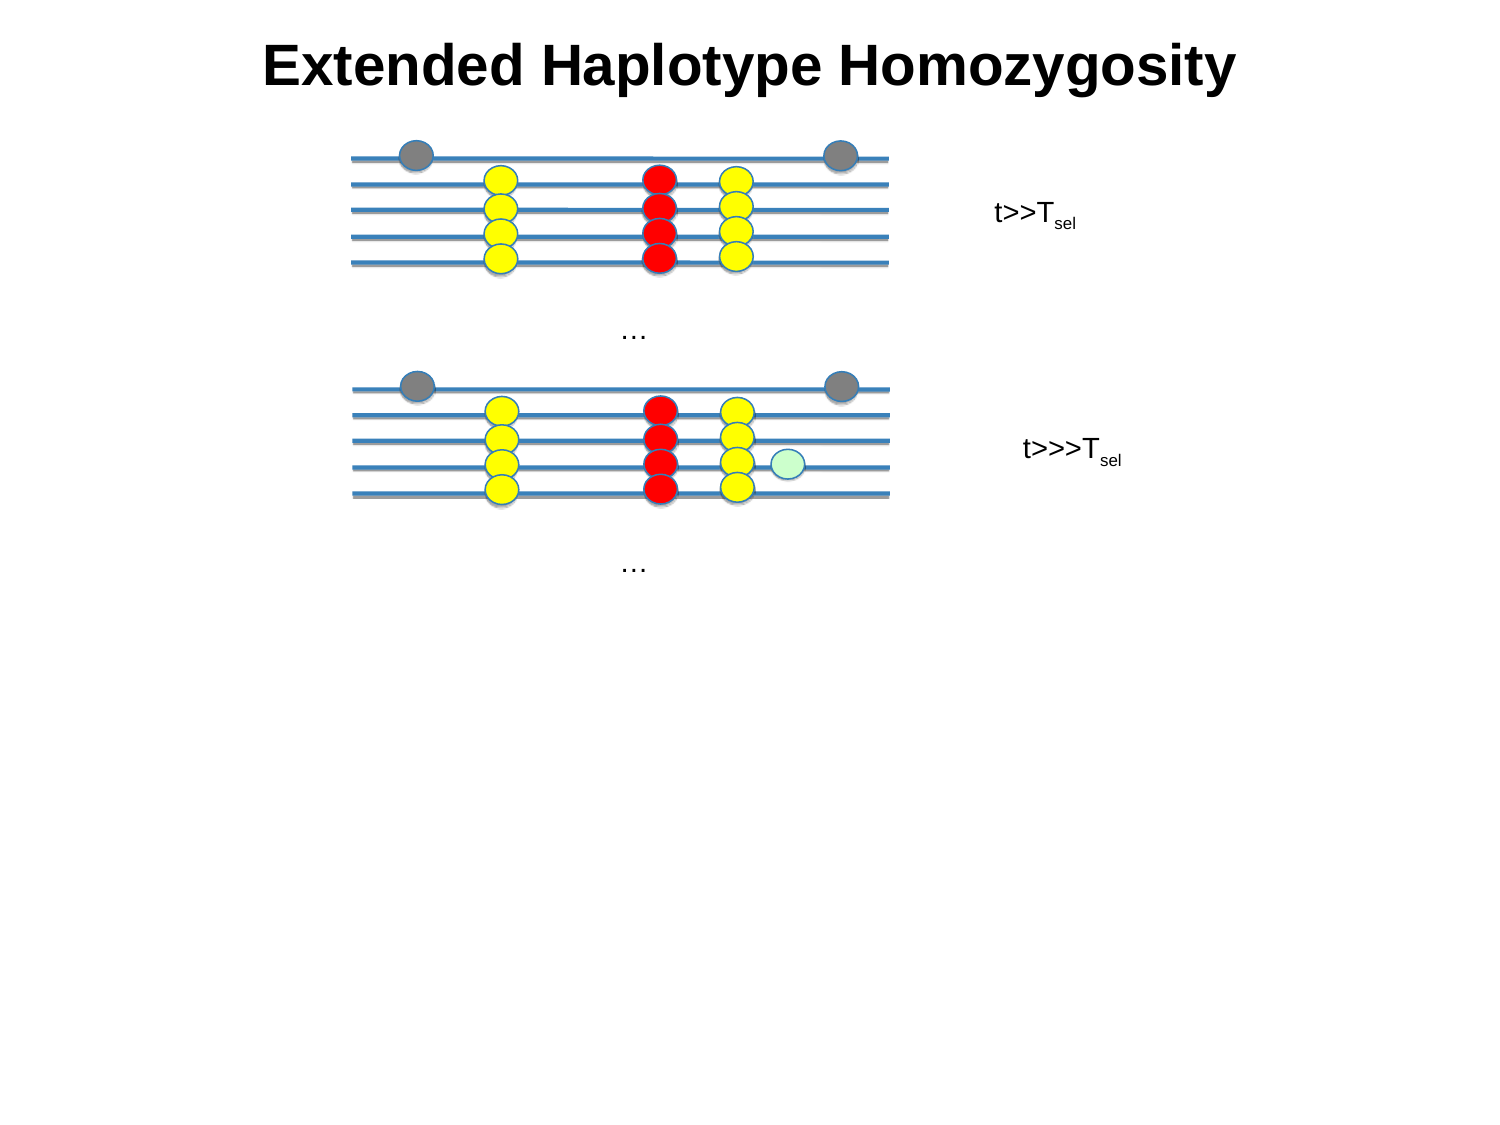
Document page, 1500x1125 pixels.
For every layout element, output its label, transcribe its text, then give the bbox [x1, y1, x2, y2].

text_box [719, 166, 754, 272]
text_box [642, 165, 677, 274]
text_box [824, 371, 859, 402]
text_box t>>Tsel [979, 185, 1142, 241]
text_box [771, 449, 805, 480]
text_box … [604, 535, 664, 586]
text_box [484, 165, 518, 274]
text_box [485, 396, 519, 505]
text_box [399, 140, 434, 171]
title Extended Haplotype Homozygosity [75, 12, 1425, 112]
text_box t>>>Tsel [1008, 422, 1171, 477]
text_box [823, 140, 858, 171]
text_box [643, 395, 678, 505]
text_box [720, 397, 755, 503]
text_box … [604, 303, 664, 354]
text_box [400, 371, 435, 402]
